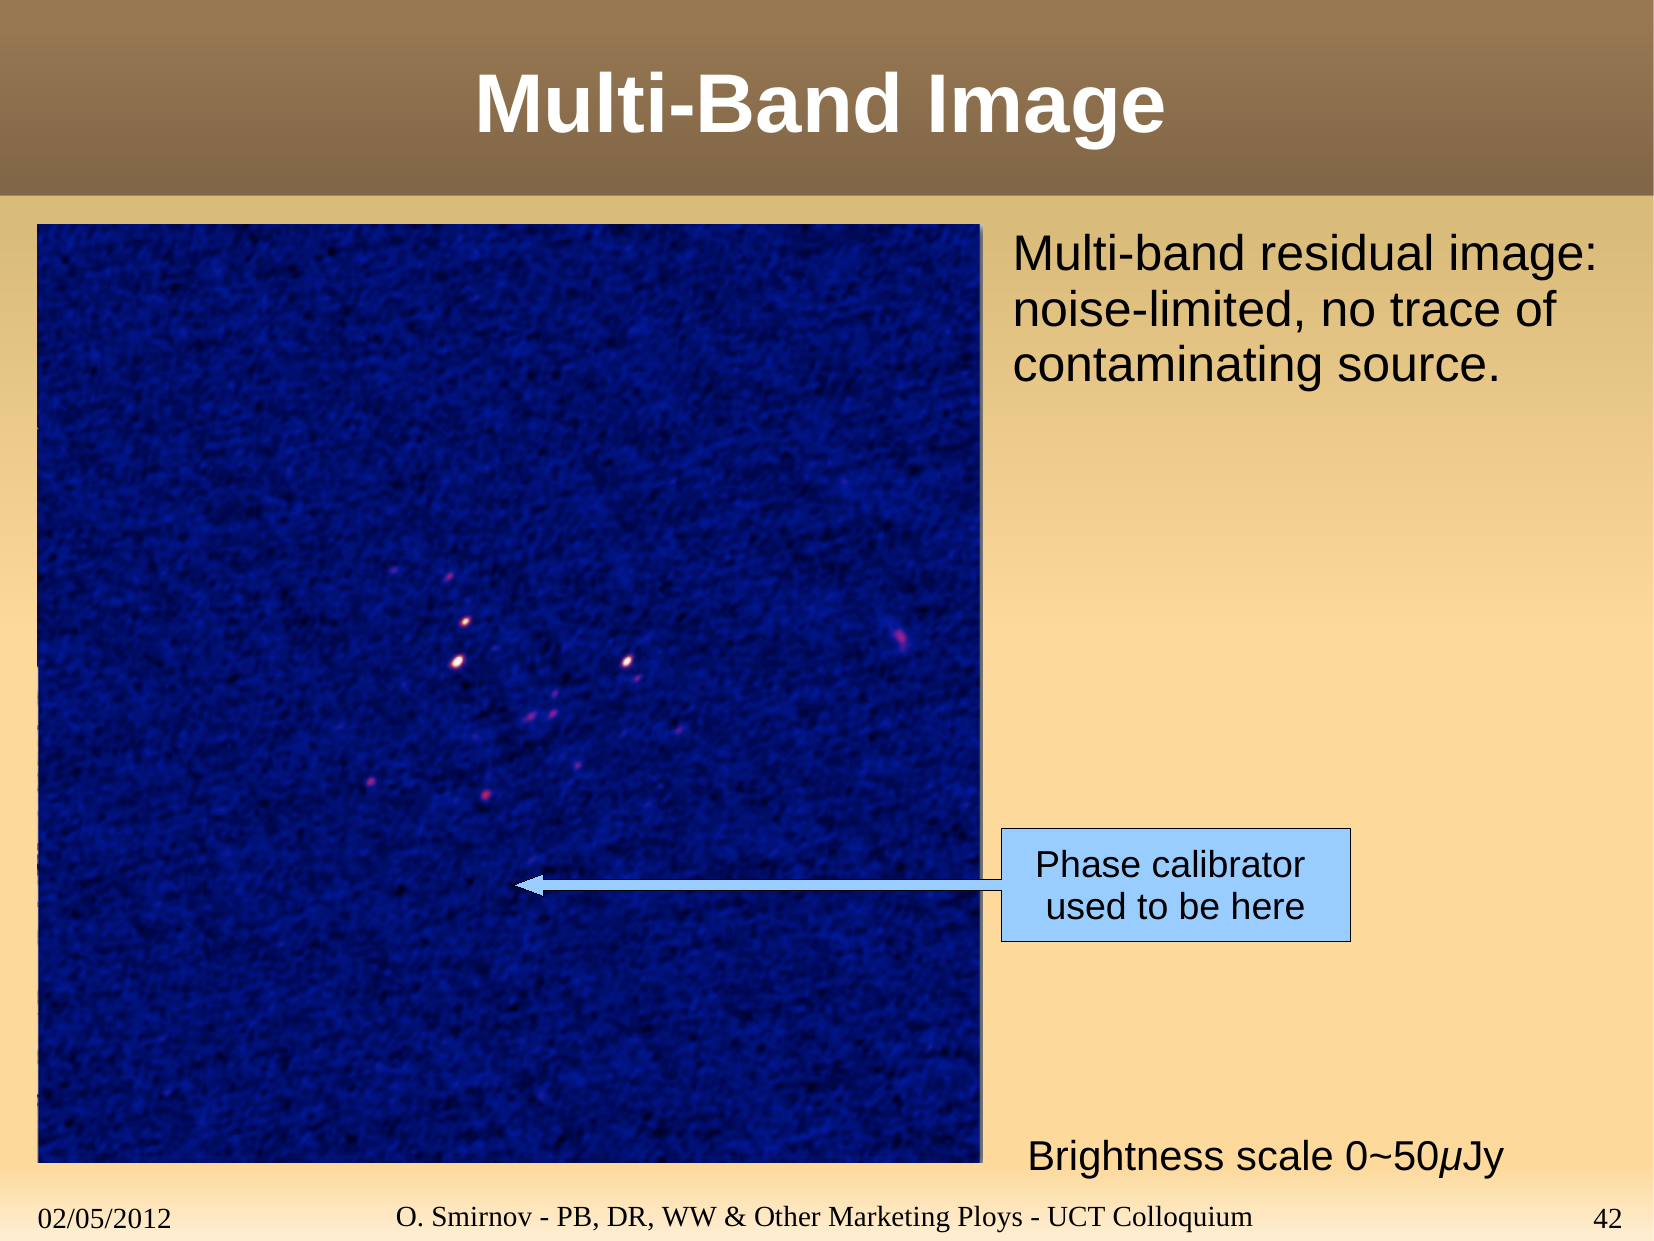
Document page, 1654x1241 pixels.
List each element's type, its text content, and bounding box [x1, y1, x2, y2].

list Multi-band residual image: noise-limited, no trace of contaminating source. [1012, 225, 1601, 1044]
title Multi-Band Image [76, 0, 1565, 208]
picture [0, 0, 1654, 1241]
text_box Brightness scale 0~50μJy [1012, 1125, 1654, 1187]
text_box Phase calibrator used to be here [513, 828, 1351, 942]
